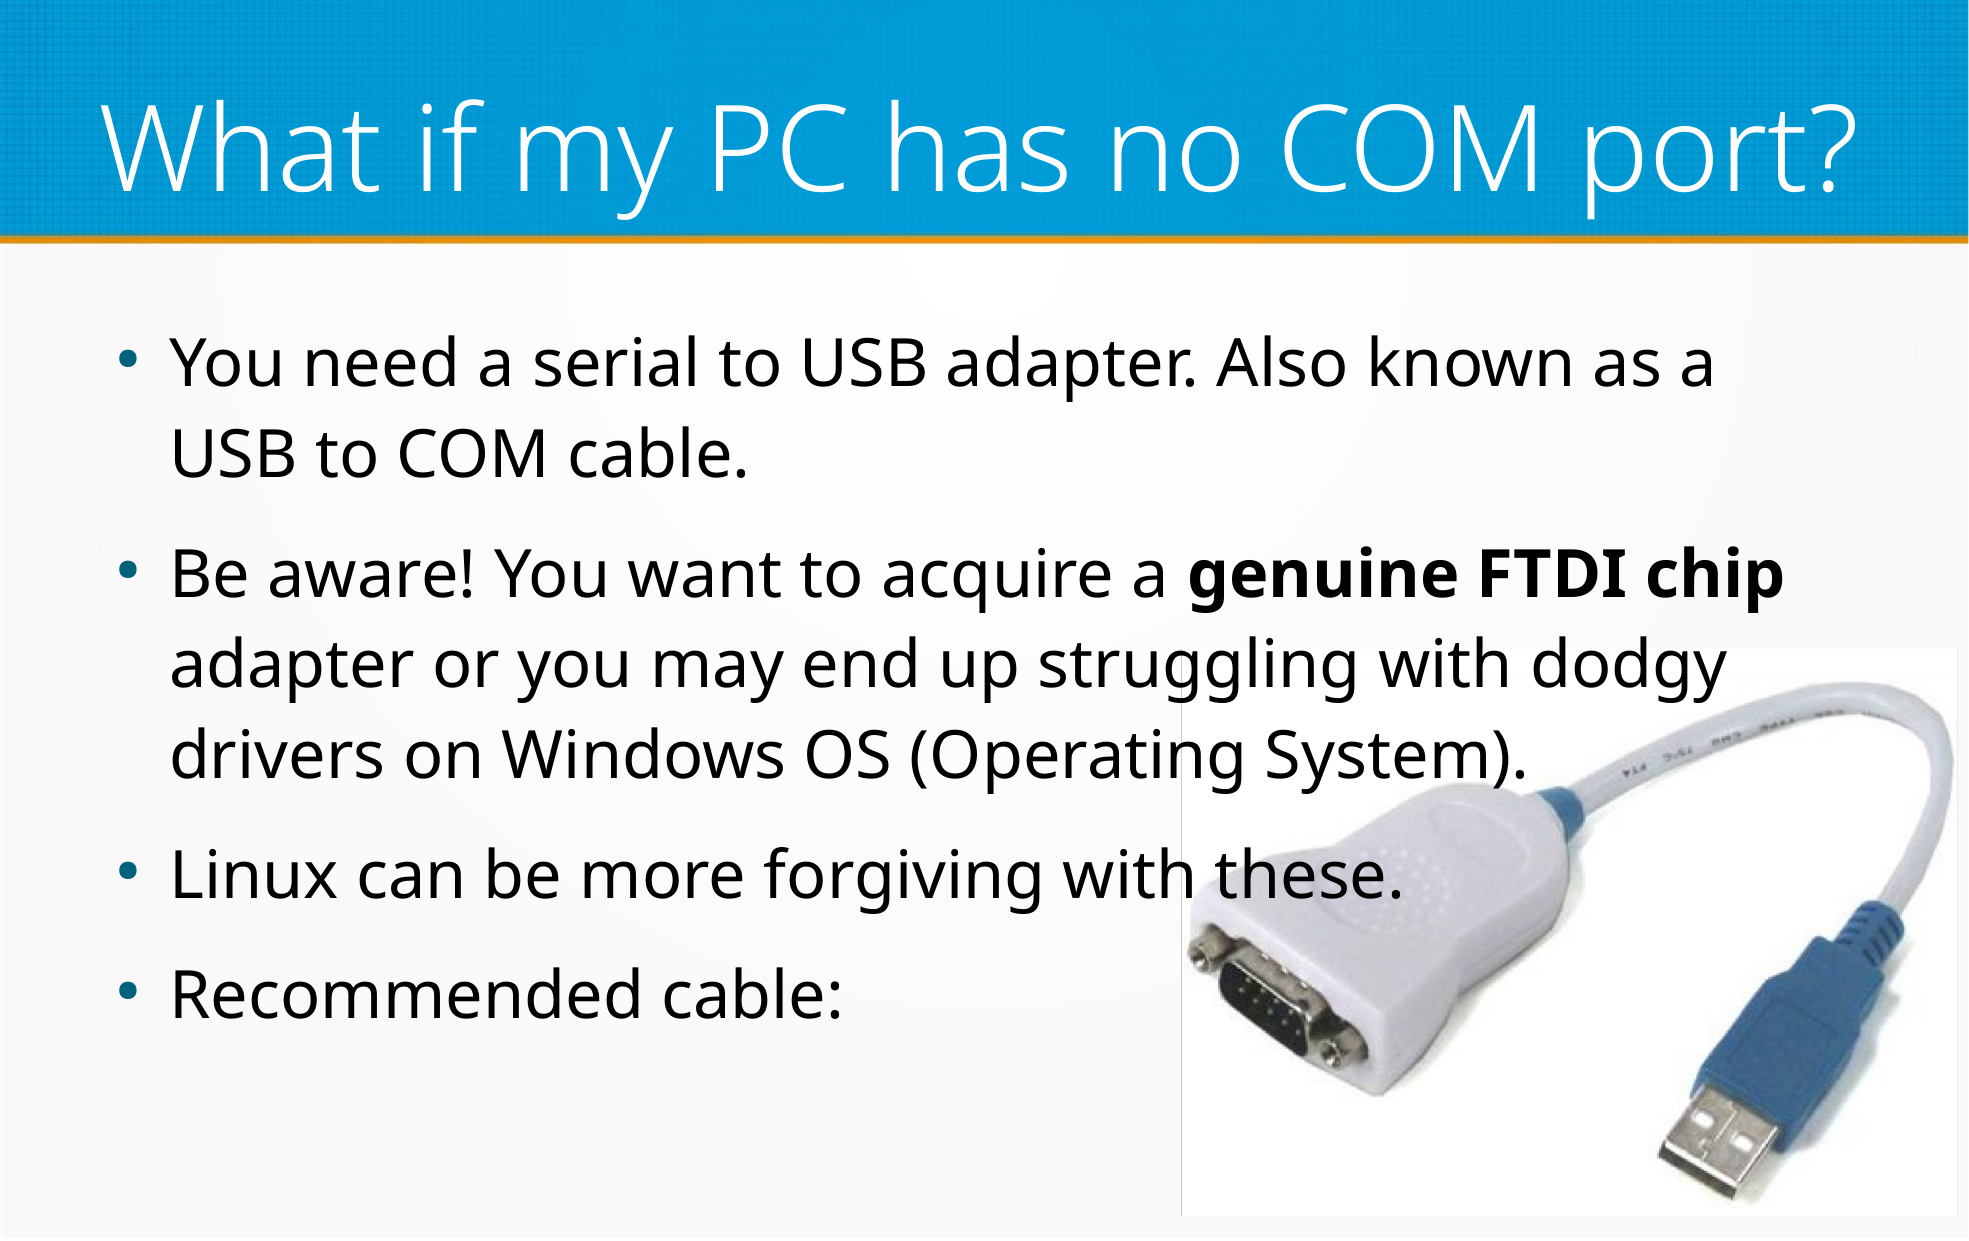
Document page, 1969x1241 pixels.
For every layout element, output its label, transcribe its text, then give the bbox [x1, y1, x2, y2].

title What if my PC has no COM port? [98, 19, 1870, 227]
list You need a serial to USB adapter. Also known as a USB to COM cable. Be aware! You want to acquire a genuine FTDI chip adapter or you may end up struggling with dodgy drivers on Windows OS (Operating System). Linux can be more forgiving with these. Recommended cable: [98, 315, 1861, 1081]
picture [0, 233, 1969, 1241]
